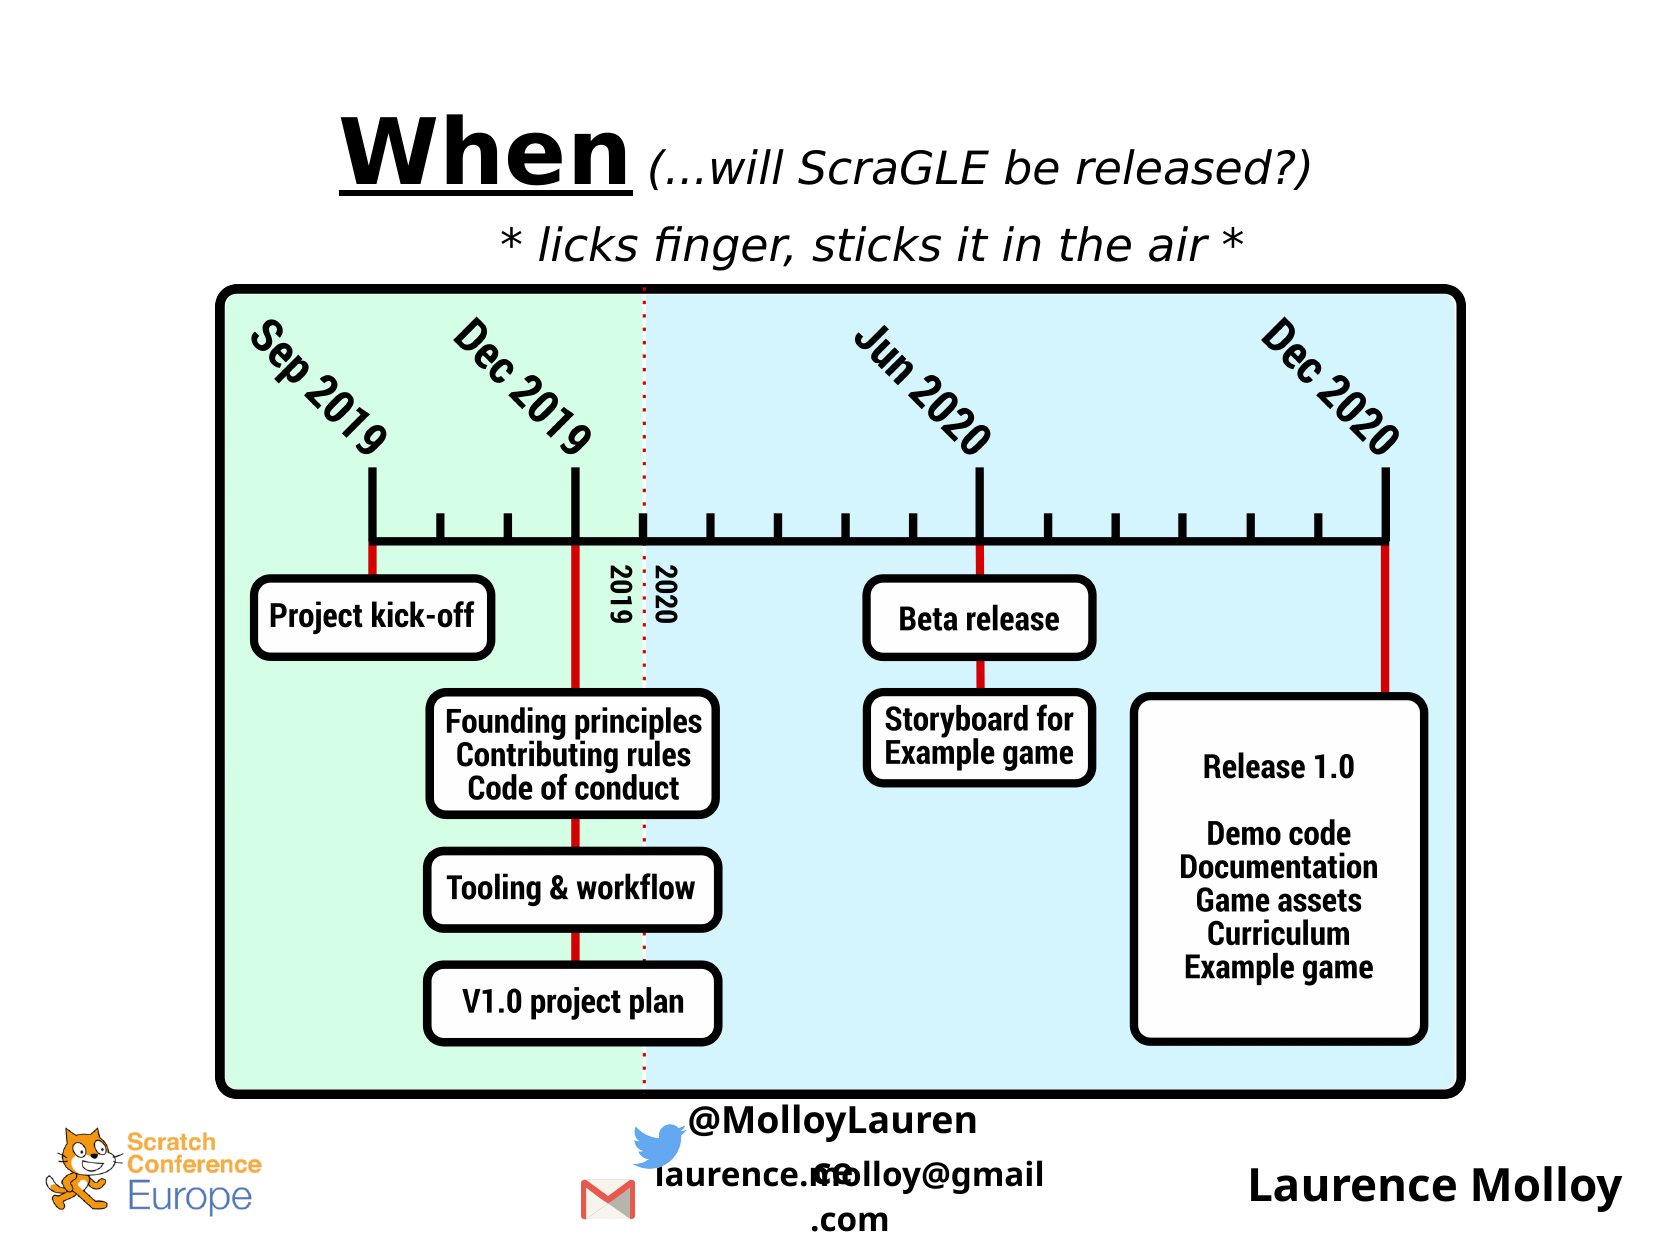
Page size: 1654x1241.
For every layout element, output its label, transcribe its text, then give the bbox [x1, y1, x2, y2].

text_box laurence.molloy@gmail.com [652, 1159, 1048, 1233]
text_box Laurence Molloy [1240, 1147, 1630, 1220]
title When (...will ScraGLE be released?) [82, 49, 1571, 257]
picture [215, 284, 1466, 1099]
text_box * licks finger, sticks it in the air * [243, 218, 1431, 275]
picture [572, 1116, 685, 1235]
text_box @MolloyLaurence [685, 1108, 981, 1181]
picture [11, 1125, 296, 1217]
